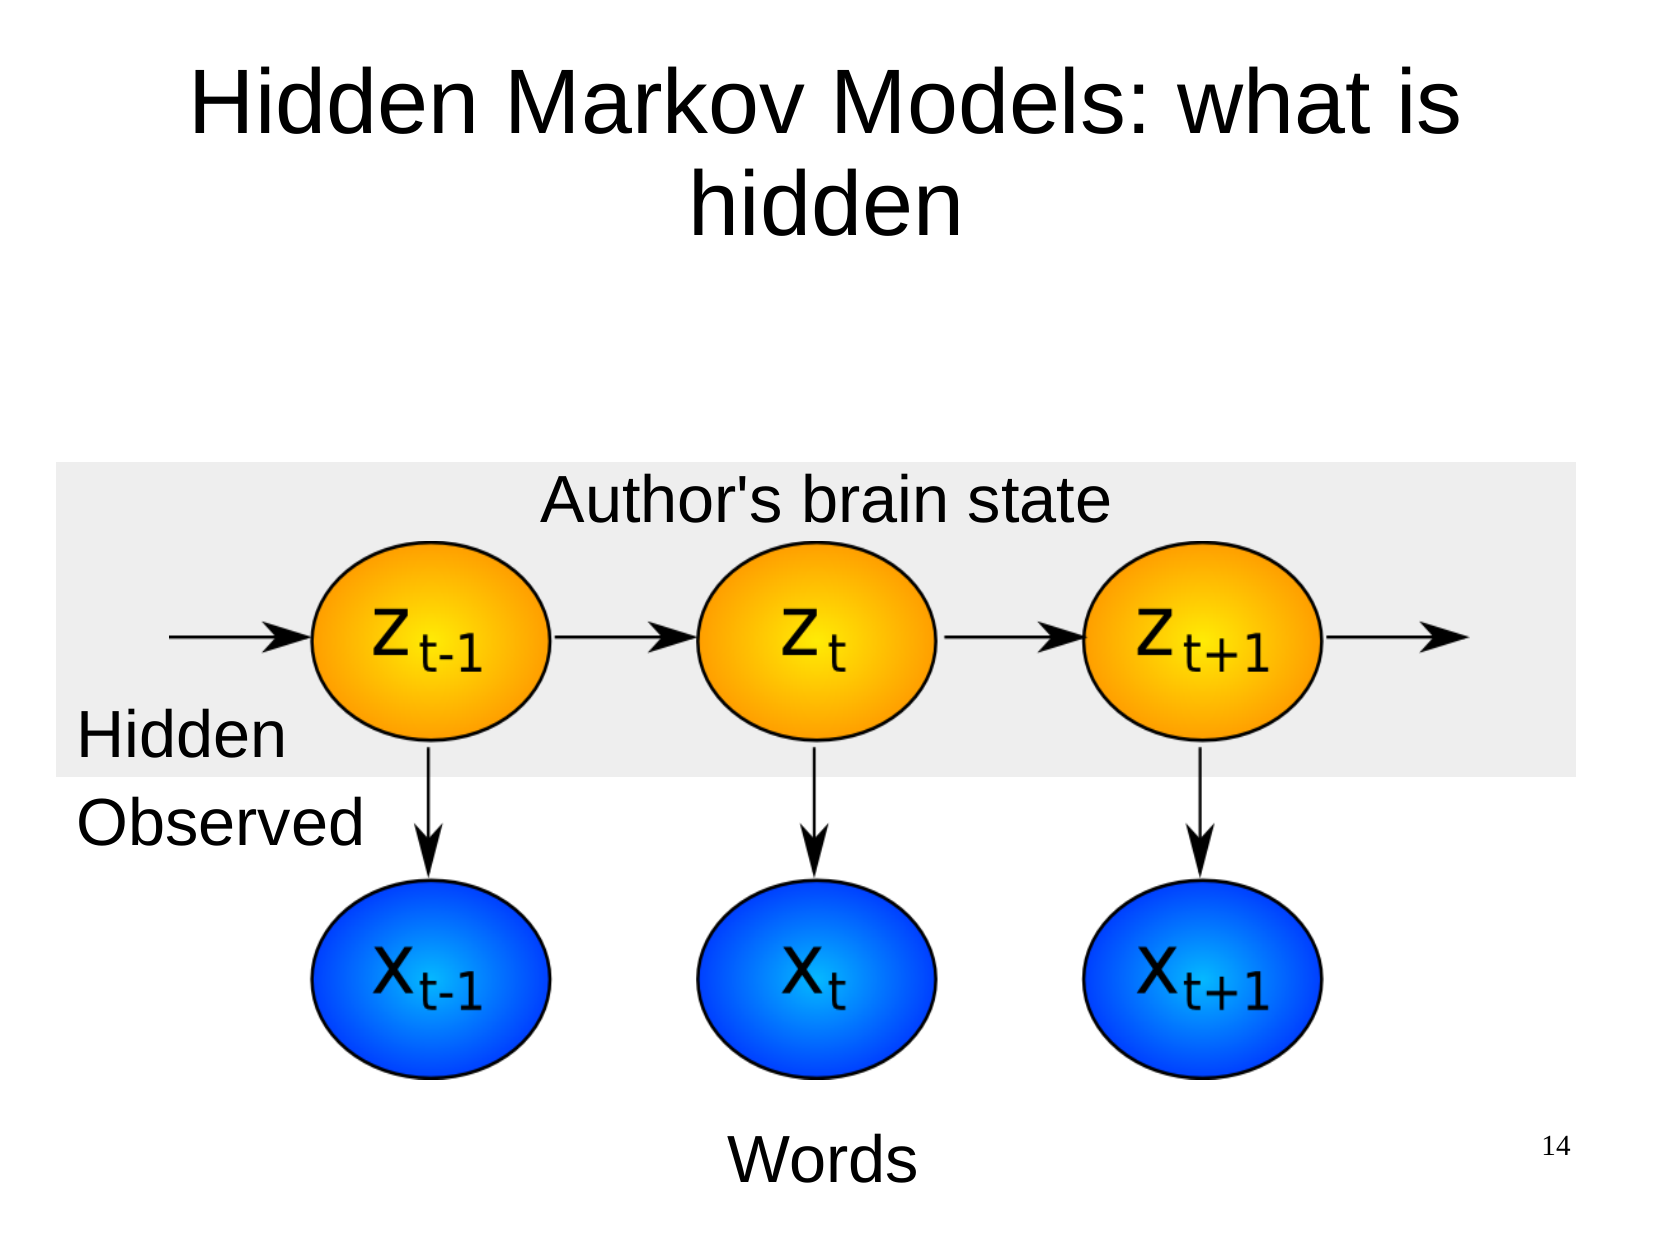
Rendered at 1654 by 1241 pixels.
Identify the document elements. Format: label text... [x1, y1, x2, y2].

text_box Observed [61, 777, 545, 882]
text_box Author's brain state [496, 454, 1157, 555]
text_box Hidden [61, 689, 545, 777]
text_box Words [663, 1114, 984, 1205]
text_box [1157, 461, 1577, 778]
text_box [55, 461, 496, 778]
picture [169, 541, 1470, 1080]
title Hidden Markov Models: what is hidden [82, 49, 1571, 257]
